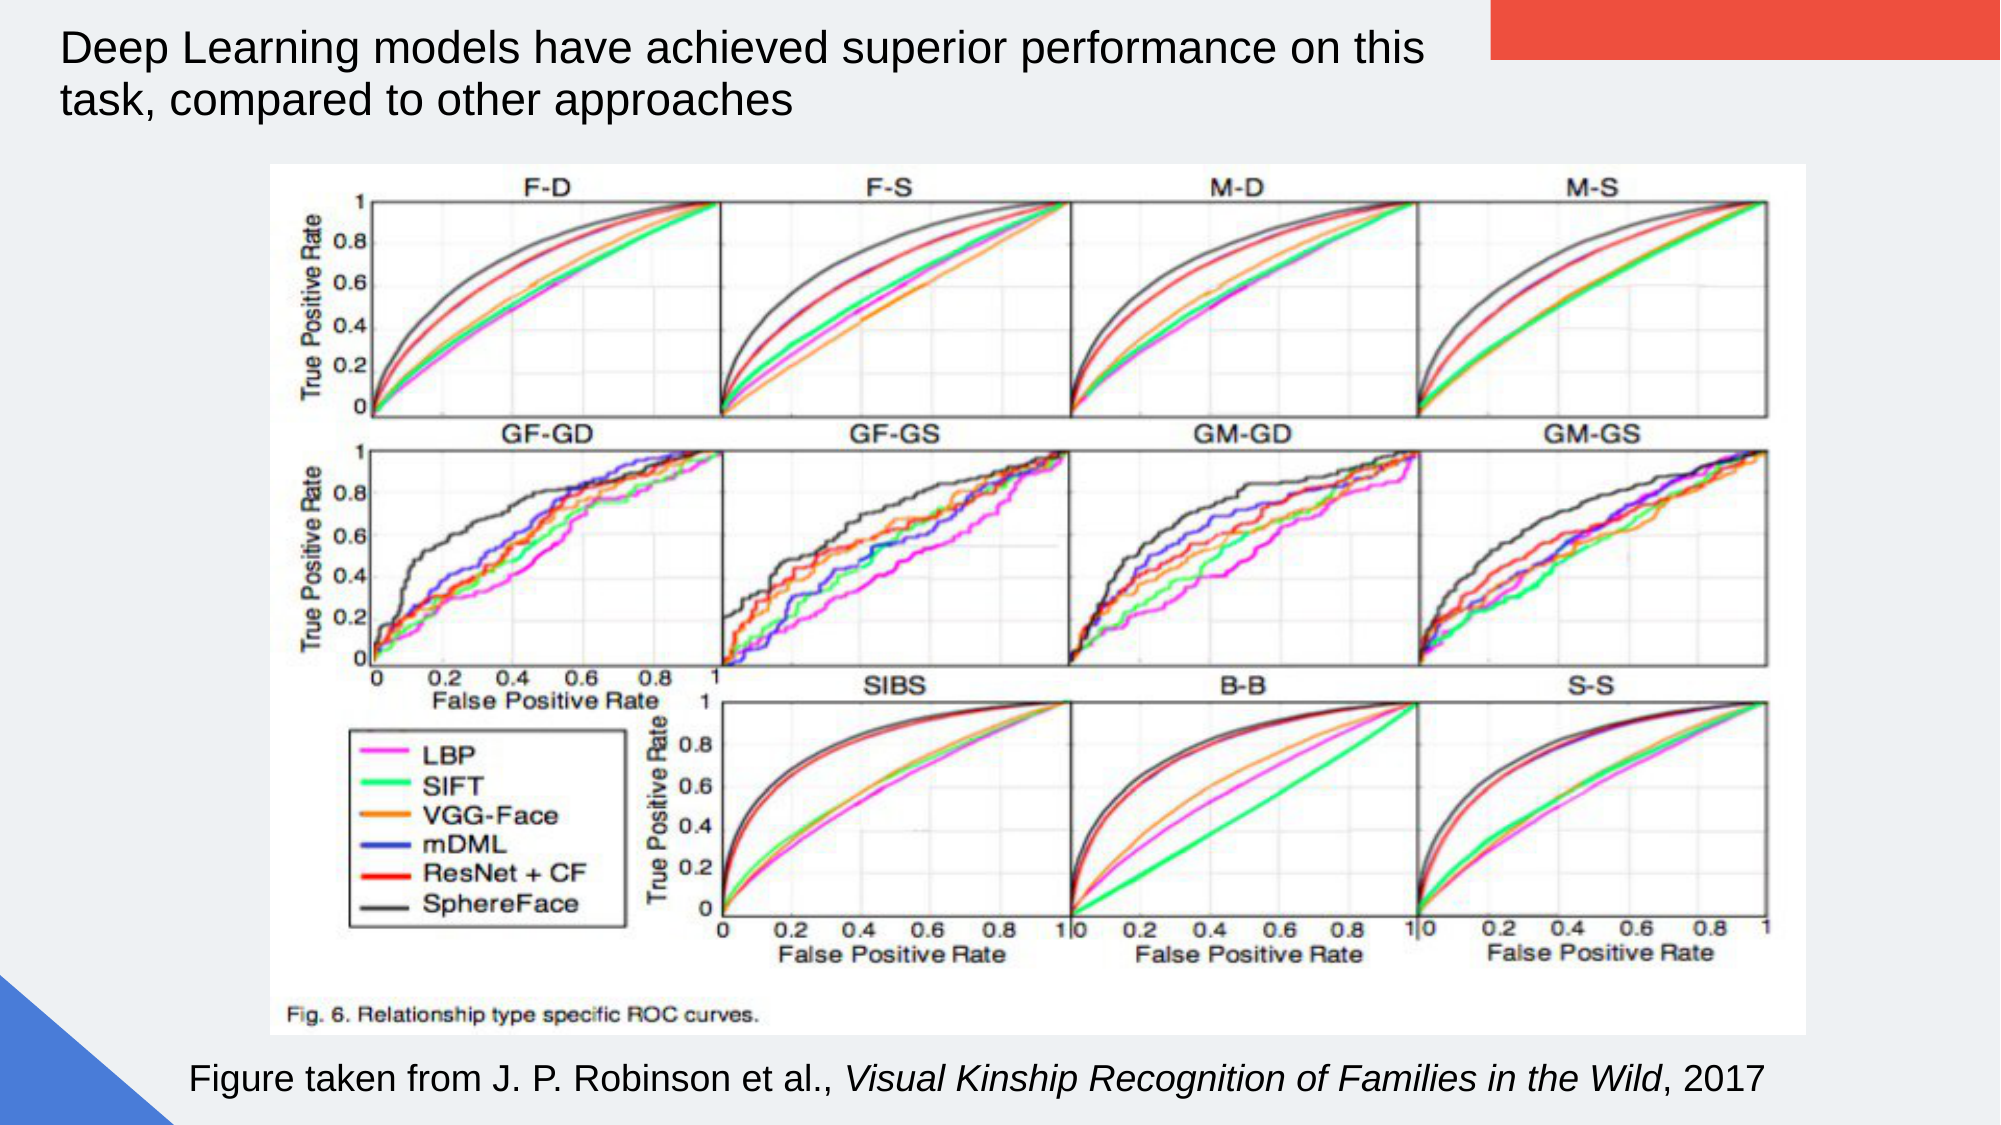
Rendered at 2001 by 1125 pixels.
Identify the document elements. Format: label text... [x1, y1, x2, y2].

picture [270, 164, 1806, 1036]
text_box Figure taken from J. P. Robinson et al., Visual Kinship Recognition of Families in the Wild, 2017 [173, 1050, 1876, 1107]
text_box Deep Learning models have achieved superior performance on this task, compared to other approaches [45, 15, 1486, 150]
text_box [0, 974, 174, 1125]
text_box [1490, 0, 2000, 60]
